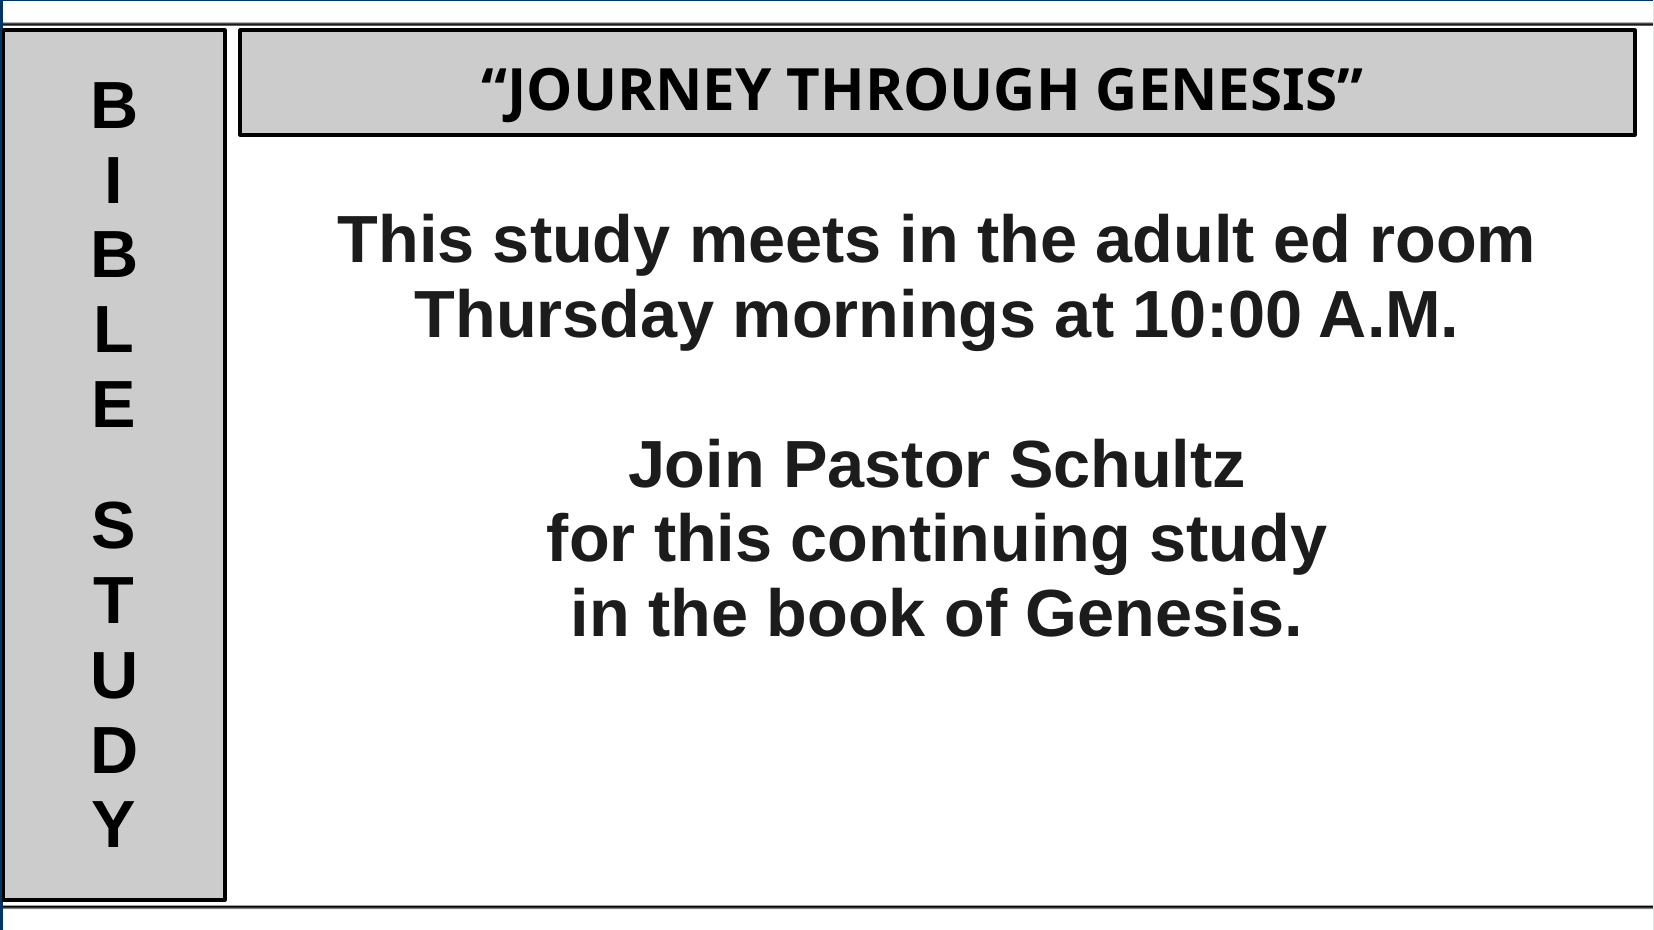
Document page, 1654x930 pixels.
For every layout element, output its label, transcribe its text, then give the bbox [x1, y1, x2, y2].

text_box B I B L E S T U D Y [3, 29, 226, 901]
text_box [240, 29, 1636, 135]
text_box “JOURNEY THROUGH GENESIS” [255, 40, 1591, 134]
text_box This study meets in the adult ed room Thursday mornings at 10:00 A.M. Join Pastor Schultz for this continuing study in the book of Genesis. [300, 194, 1576, 659]
picture [0, 0, 1654, 930]
